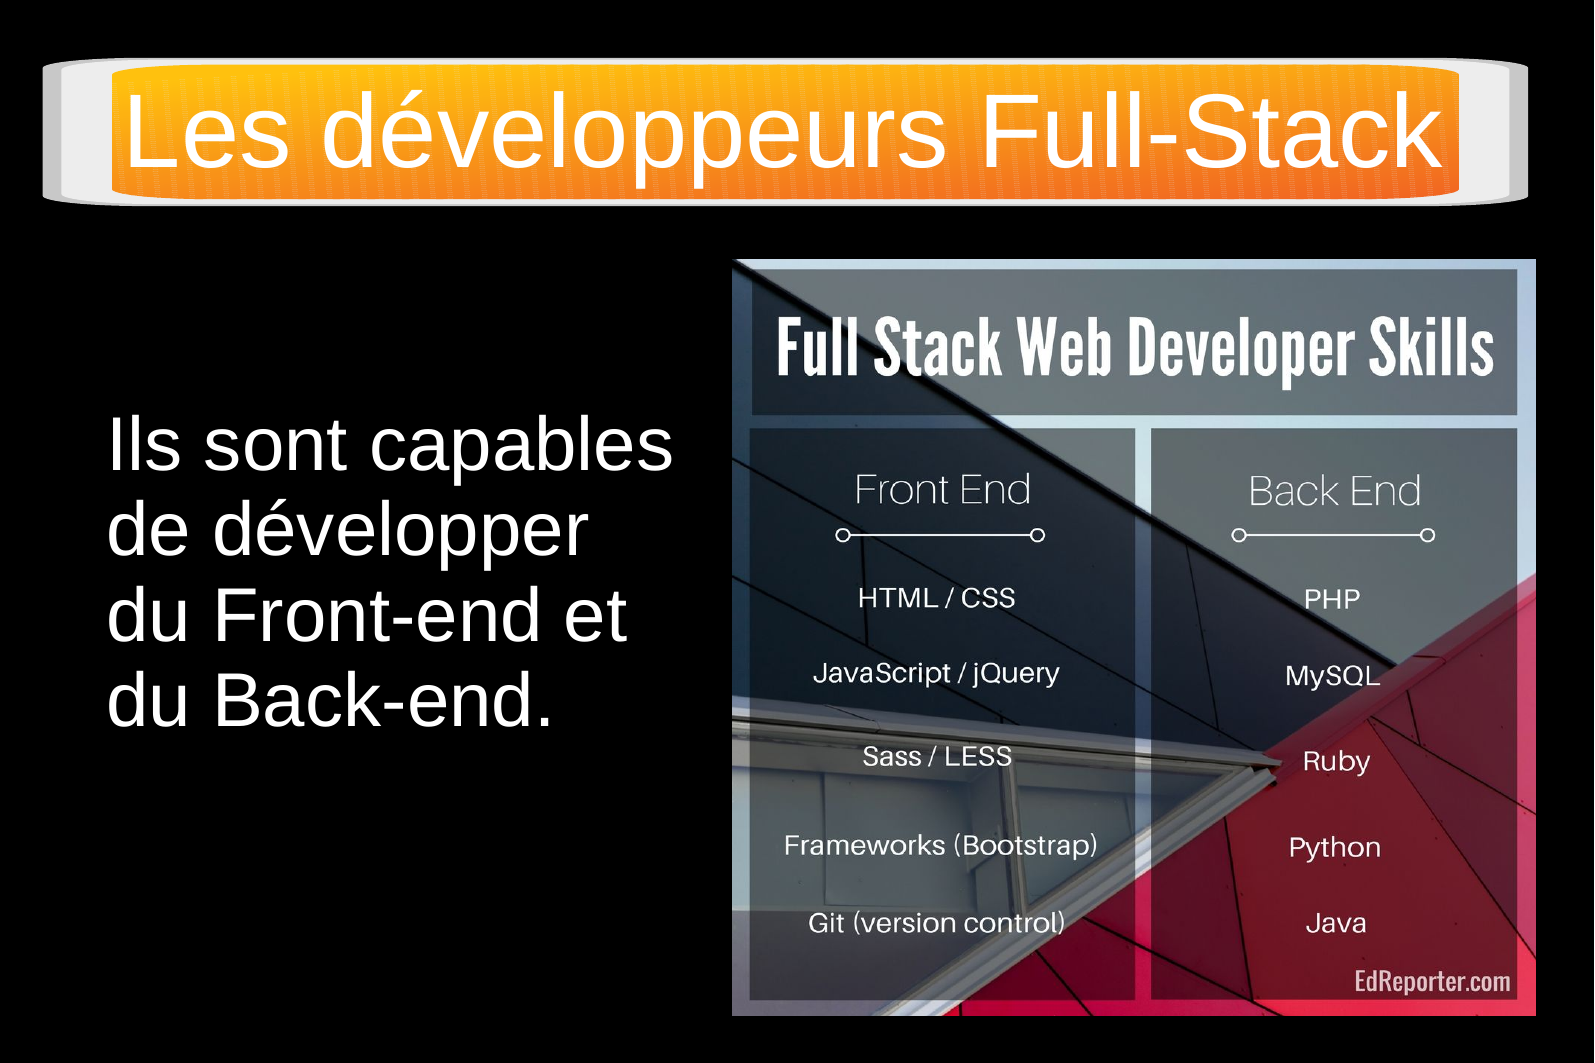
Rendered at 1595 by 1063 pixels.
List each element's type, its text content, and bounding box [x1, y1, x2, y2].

picture [1489, 44, 1595, 220]
title Les développeurs Full-Stack [79, 42, 1489, 220]
picture [0, 44, 79, 220]
list Ils sont capables de développer du Front-end et du Back-end. [35, 401, 686, 853]
picture [732, 259, 1536, 1016]
